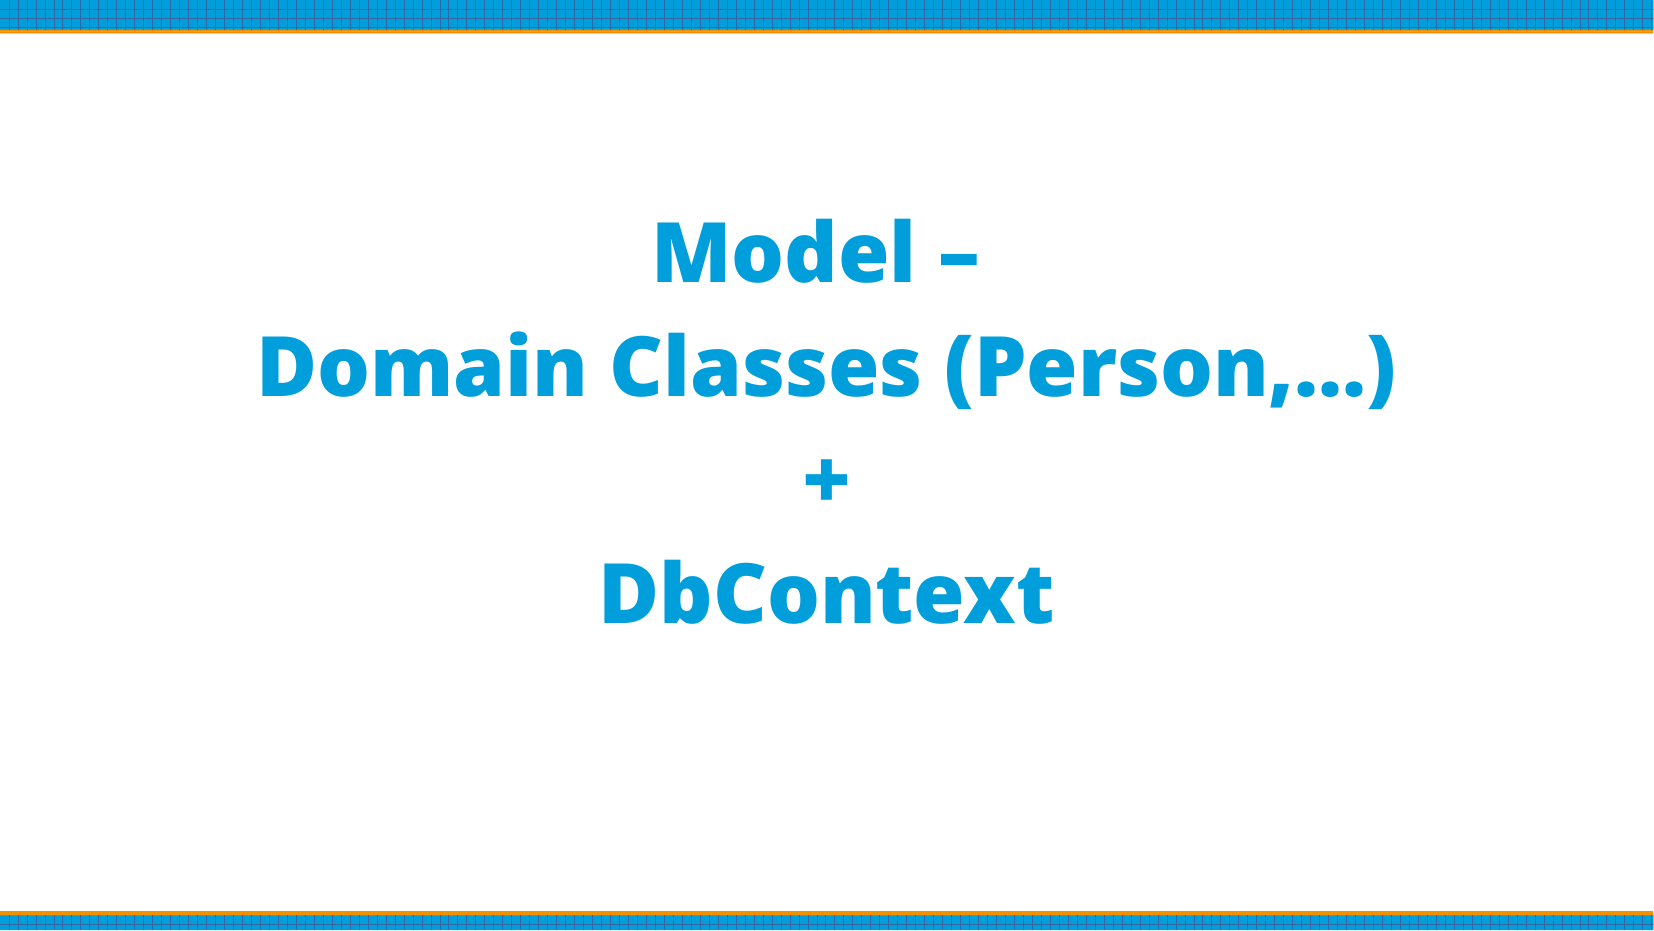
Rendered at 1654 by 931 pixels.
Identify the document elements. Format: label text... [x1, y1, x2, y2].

subtitle Model – Domain Classes (Person,...) + DbContext [88, 44, 1565, 798]
